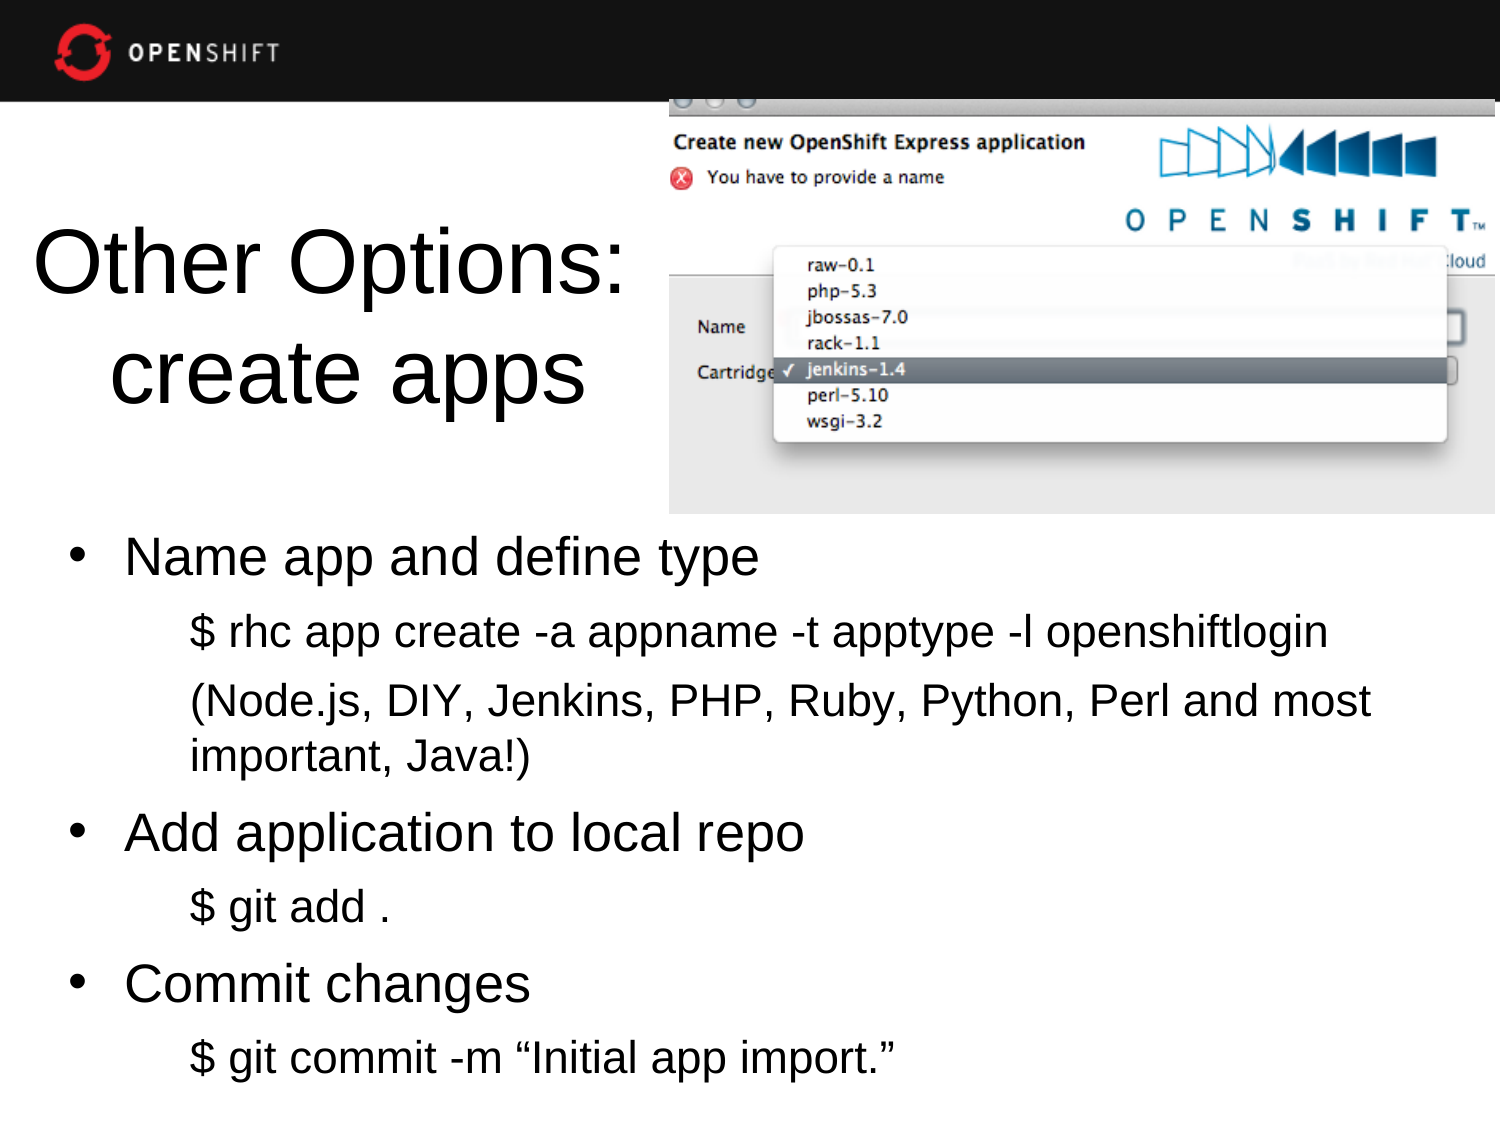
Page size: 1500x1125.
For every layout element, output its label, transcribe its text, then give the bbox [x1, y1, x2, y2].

title Other Options: create apps [18, 194, 669, 430]
list Name app and define type $ rhc app create -a appname -t apptype -l openshiftlogin (Node.js, DIY, Jenkins, PHP, Ruby, Python, Perl and most important, Java!) Add application to local repo $ git add . Commit changes $ git commit -m “Initial app import.” [53, 513, 1463, 1125]
picture [0, 0, 1500, 1125]
